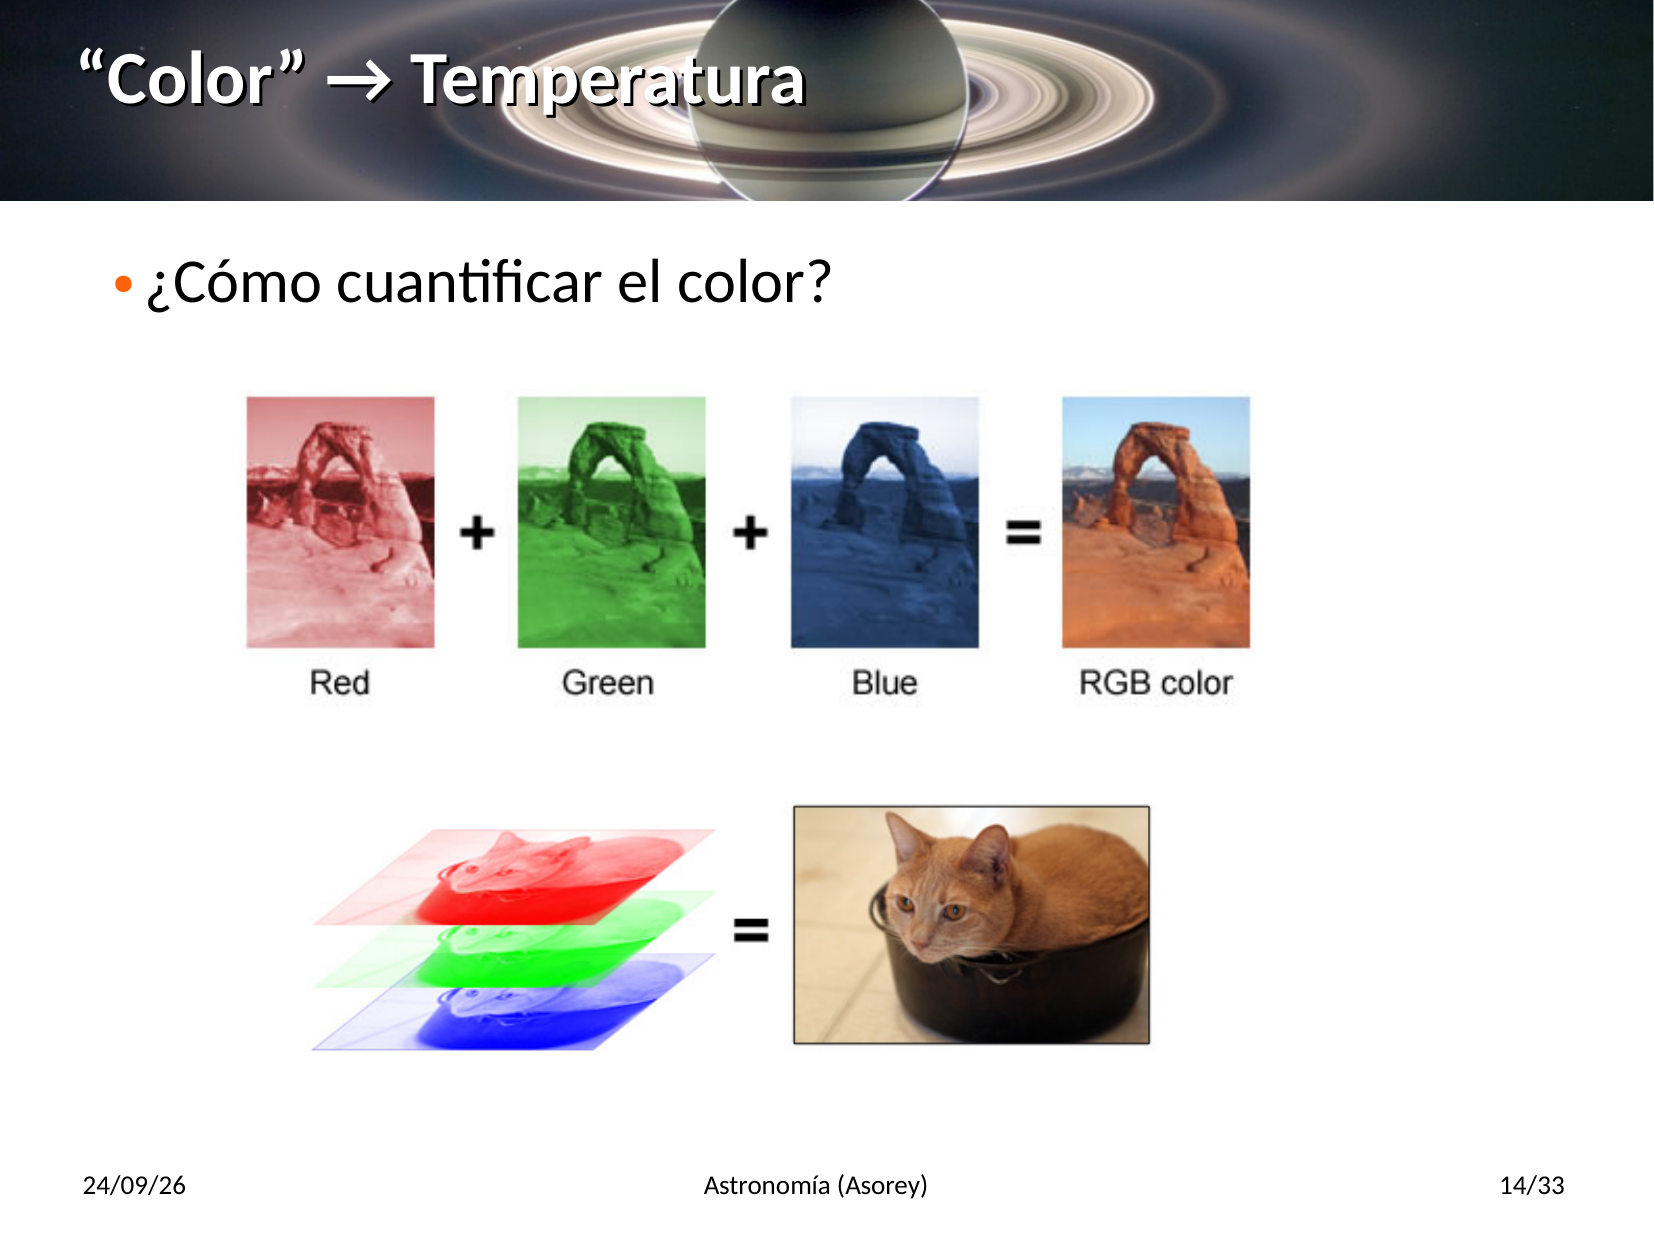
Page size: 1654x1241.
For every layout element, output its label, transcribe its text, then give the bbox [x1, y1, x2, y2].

title “Color” → Temperatura [75, 19, 1564, 151]
list ¿Cómo cuantificar el color? [82, 255, 1571, 1156]
picture [270, 764, 1208, 1094]
picture [239, 389, 1261, 724]
picture [0, 0, 1654, 201]
